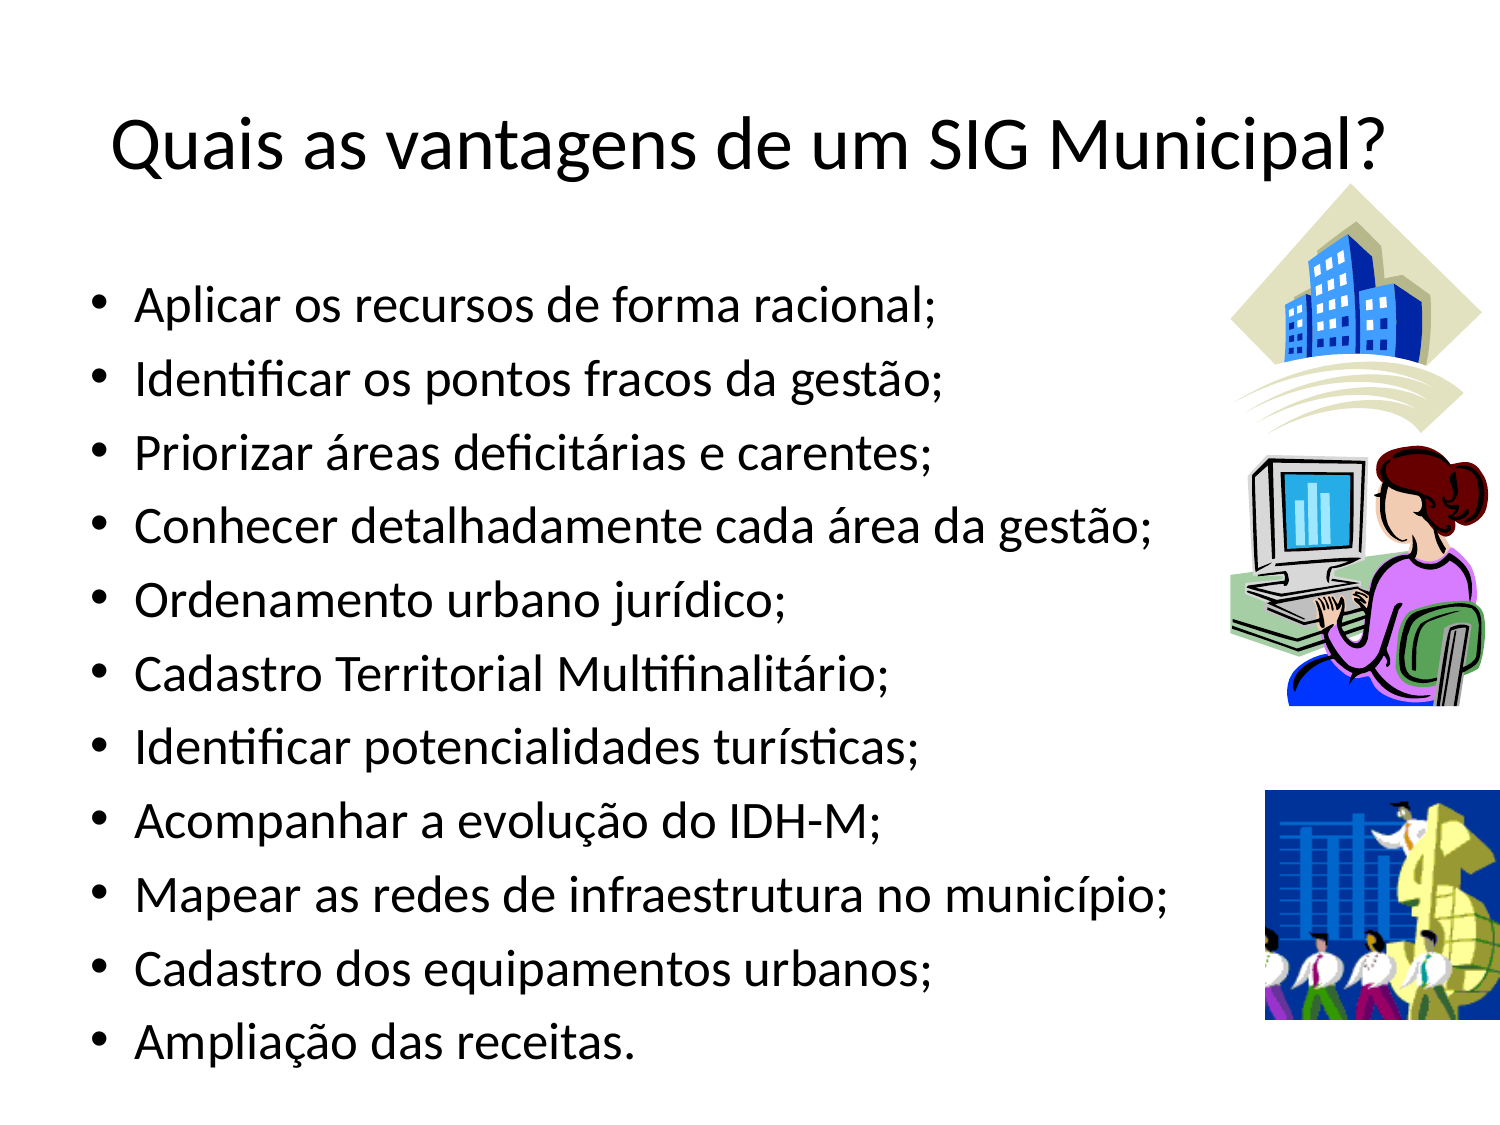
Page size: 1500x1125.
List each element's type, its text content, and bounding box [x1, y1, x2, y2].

list Aplicar os recursos de forma racional; Identificar os pontos fracos da gestão; Priorizar áreas deficitárias e carentes; Conhecer detalhadamente cada área da gestão; Ordenamento urbano jurídico; Cadastro Territorial Multifinalitário; Identificar potencialidades turísticas; Acompanhar a evolução do IDH-M; Mapear as redes de infraestrutura no município; Cadastro dos equipamentos urbanos; Ampliação das receitas. [75, 262, 1425, 1083]
picture [1230, 445, 1489, 709]
title Quais as vantagens de um SIG Municipal? [75, 45, 1425, 233]
picture [1230, 183, 1482, 434]
picture [1265, 790, 1500, 1020]
